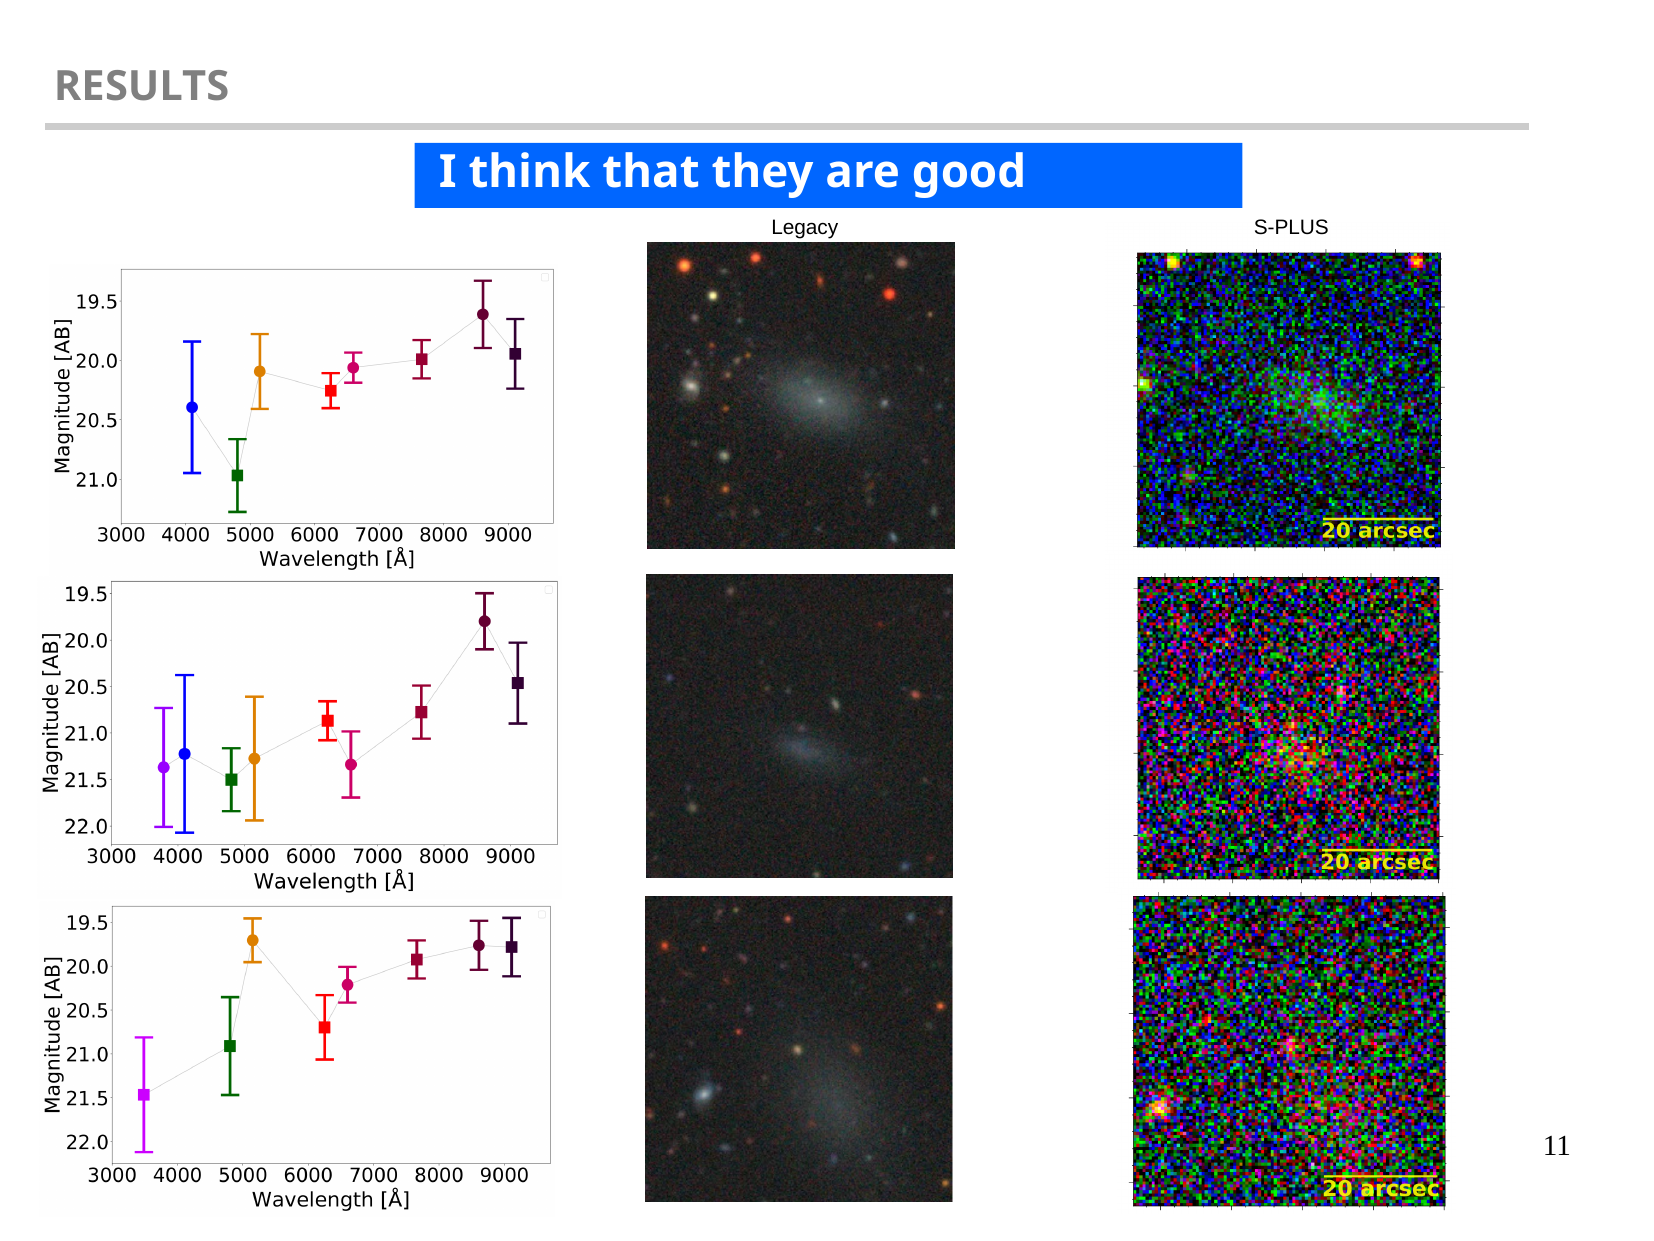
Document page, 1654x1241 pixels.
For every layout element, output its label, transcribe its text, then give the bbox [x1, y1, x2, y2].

picture [1105, 222, 1456, 1214]
picture [646, 242, 955, 549]
picture [37, 264, 562, 899]
text_box S-PLUS [1239, 208, 1401, 247]
text_box I think that they are good candidates [424, 131, 1291, 247]
picture [645, 896, 953, 1202]
picture [39, 901, 555, 1217]
text_box Legacy [756, 208, 854, 247]
text_box [414, 142, 424, 208]
picture [646, 574, 953, 878]
text_box RESULTS [39, 48, 790, 124]
